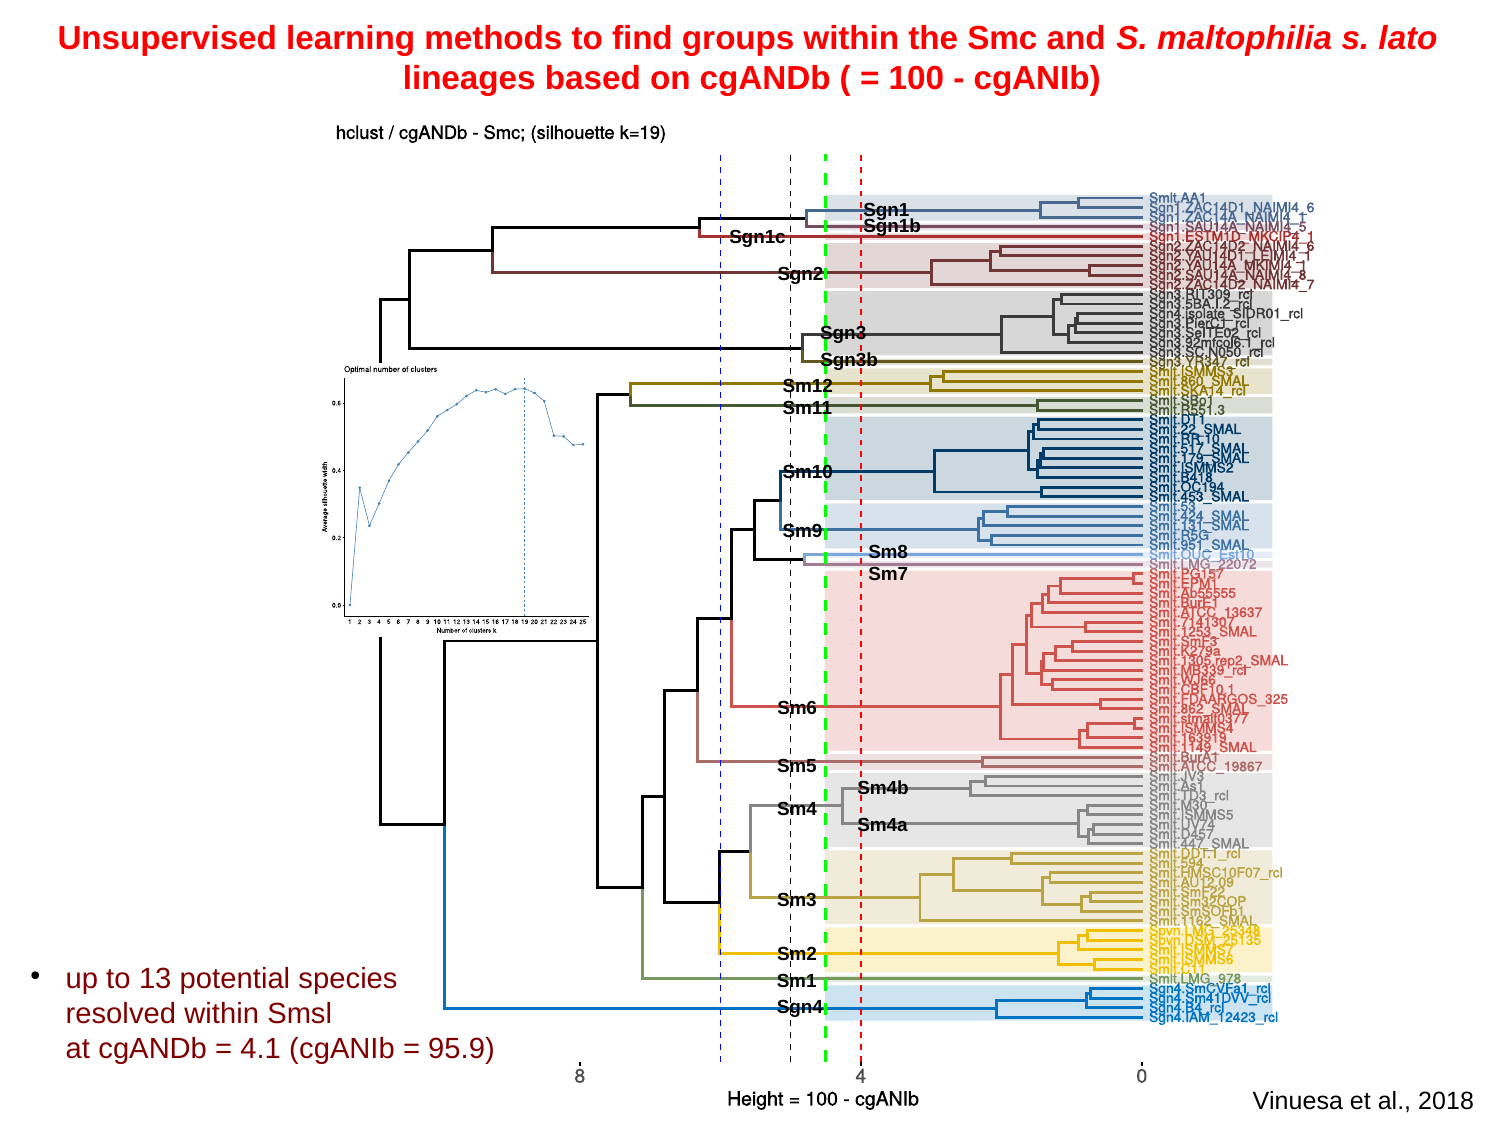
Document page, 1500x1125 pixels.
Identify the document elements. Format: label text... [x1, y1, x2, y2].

text_box Unsupervised learning methods to find groups within the Smc and S. maltophilia s. lato lineages based on cgANDb ( = 100 - cgANIb) [42, 8, 1462, 104]
text_box up to 13 potential species resolved within Smsl at cgANDb = 4.1 (cgANIb = 95.9) [15, 951, 569, 1087]
text_box Vinuesa et al., 2018 [1237, 1077, 1490, 1123]
picture [318, 118, 1325, 1119]
